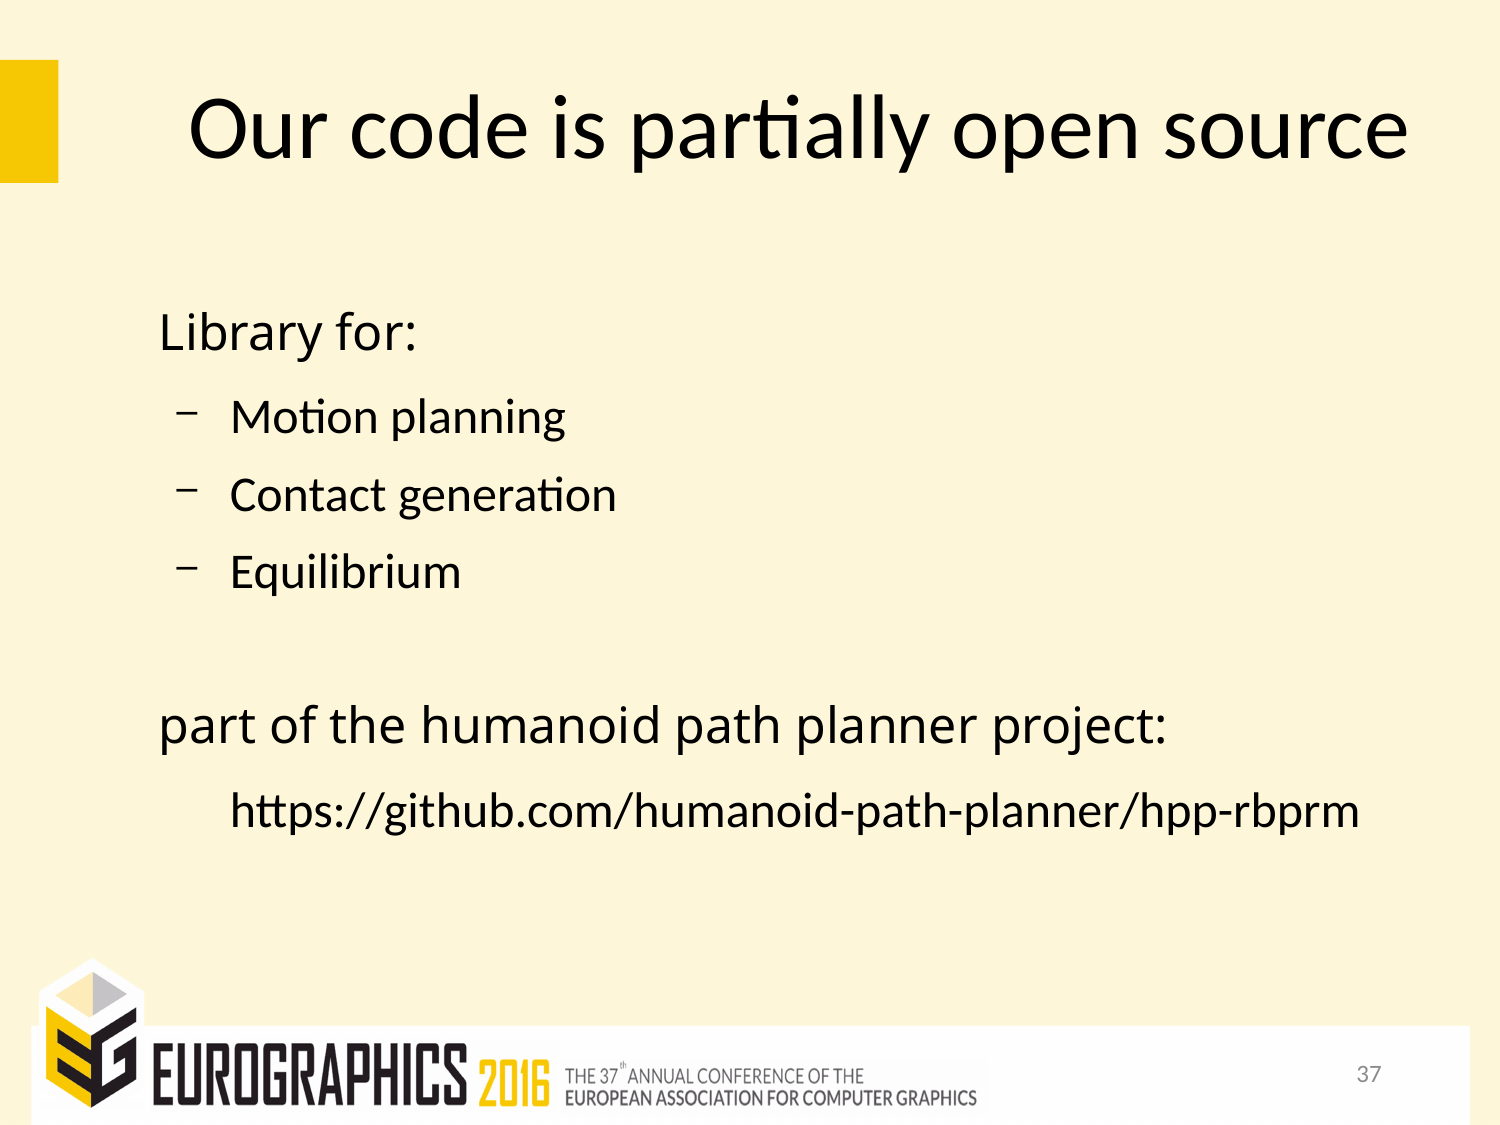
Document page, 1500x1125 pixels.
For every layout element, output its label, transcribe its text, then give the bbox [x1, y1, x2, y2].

title Our code is partially open source [58, 59, 1442, 183]
slide_number <numéro> [1303, 1042, 1397, 1103]
list Library for: Motion planning Contact generation Equilibrium part of the humanoid path planner project: https://github.com/humanoid-path-planner/hpp-rbprm [58, 299, 1442, 986]
picture [0, 0, 1500, 1125]
